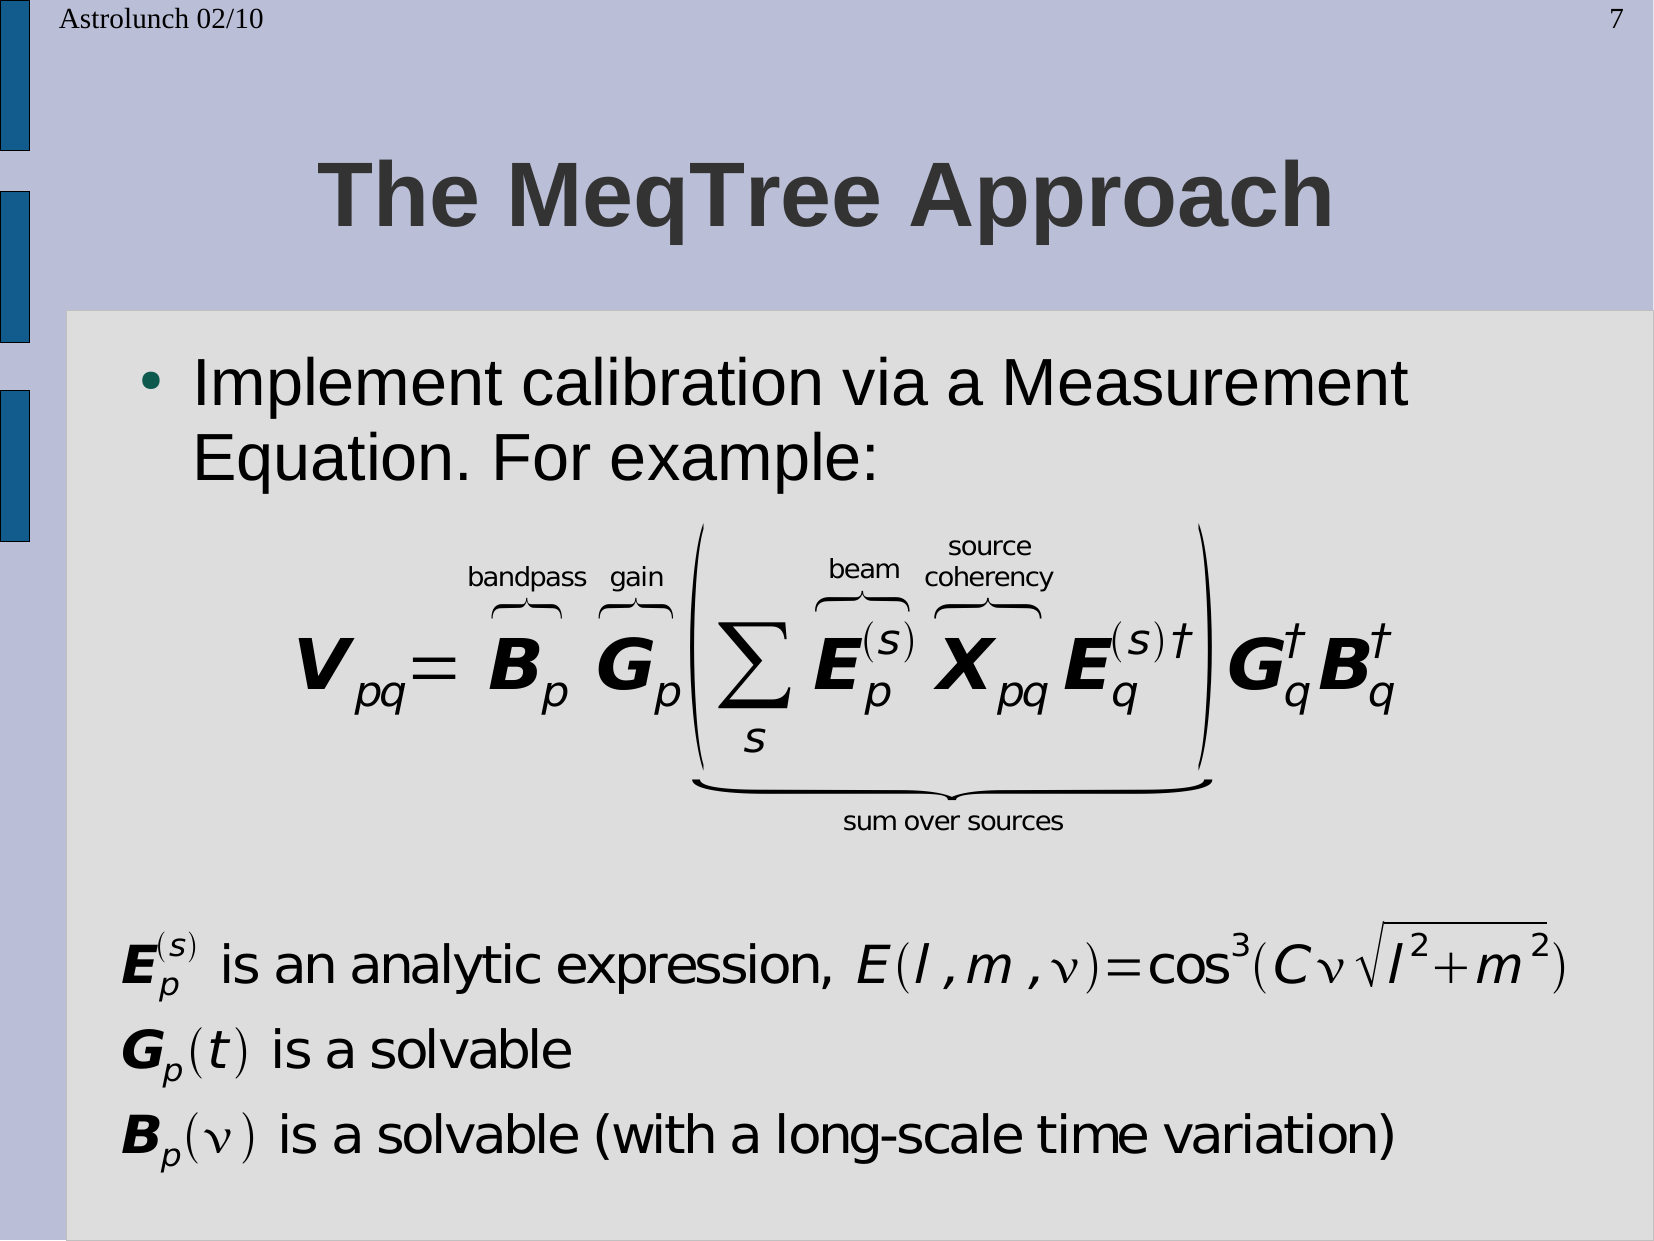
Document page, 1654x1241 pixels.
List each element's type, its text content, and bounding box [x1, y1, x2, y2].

title The MeqTree Approach [121, 91, 1534, 299]
chart [112, 518, 1576, 1241]
list Implement calibration via a Measurement Equation. For example: [121, 344, 1534, 518]
